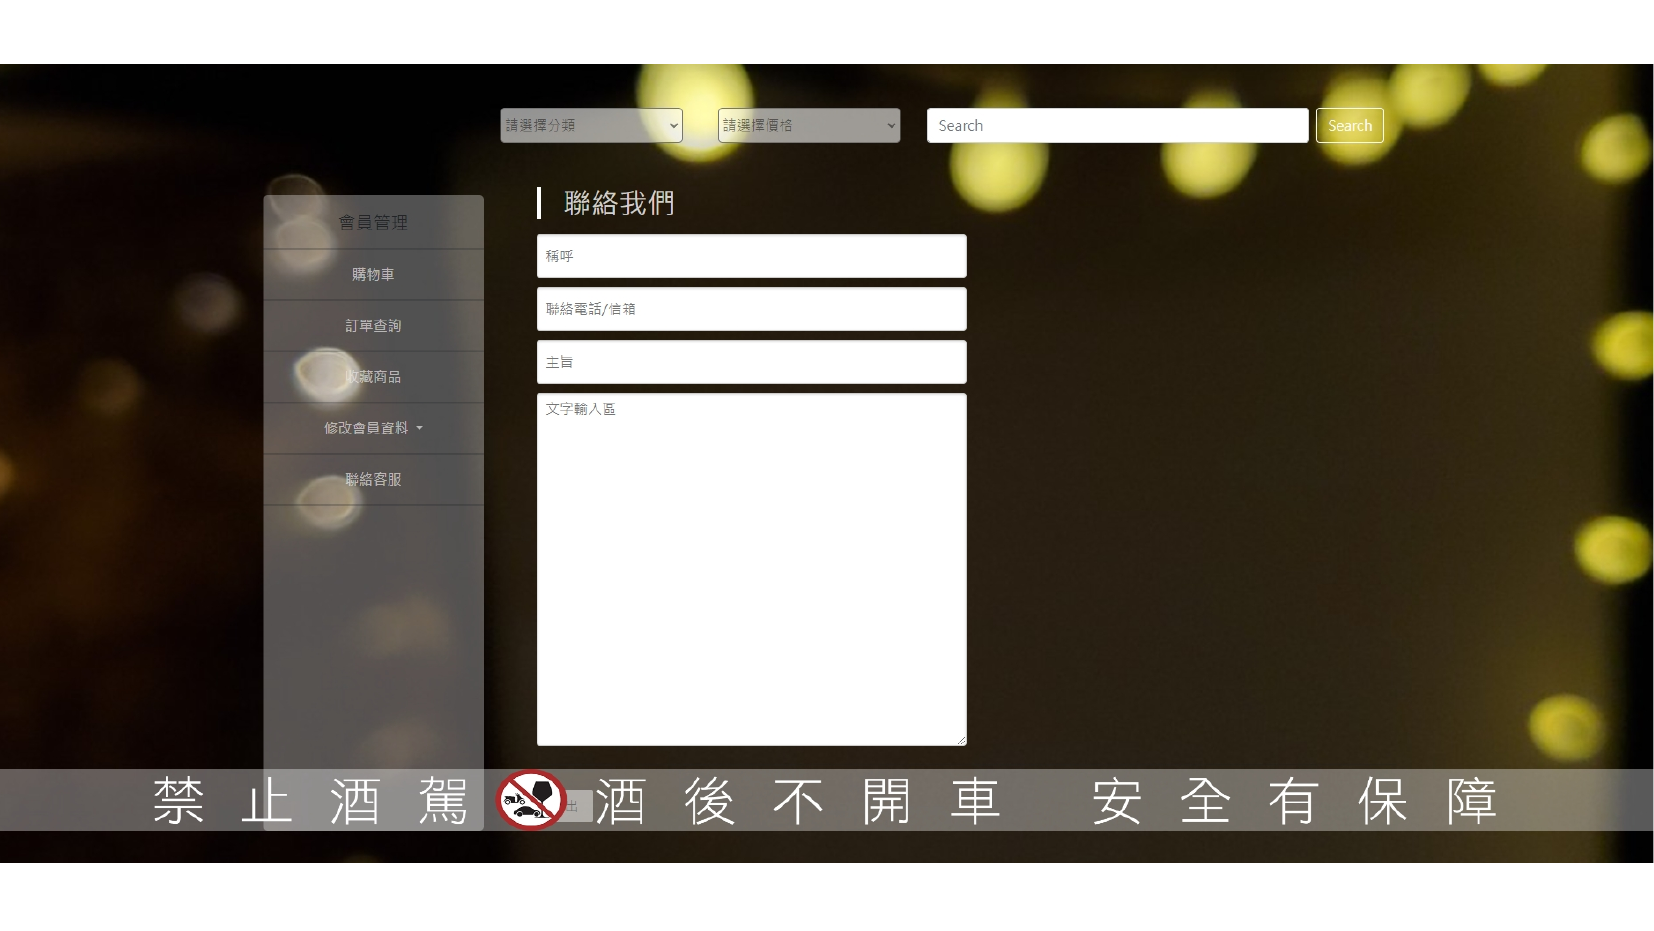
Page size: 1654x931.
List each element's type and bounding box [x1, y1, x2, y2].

picture [0, 64, 1654, 863]
